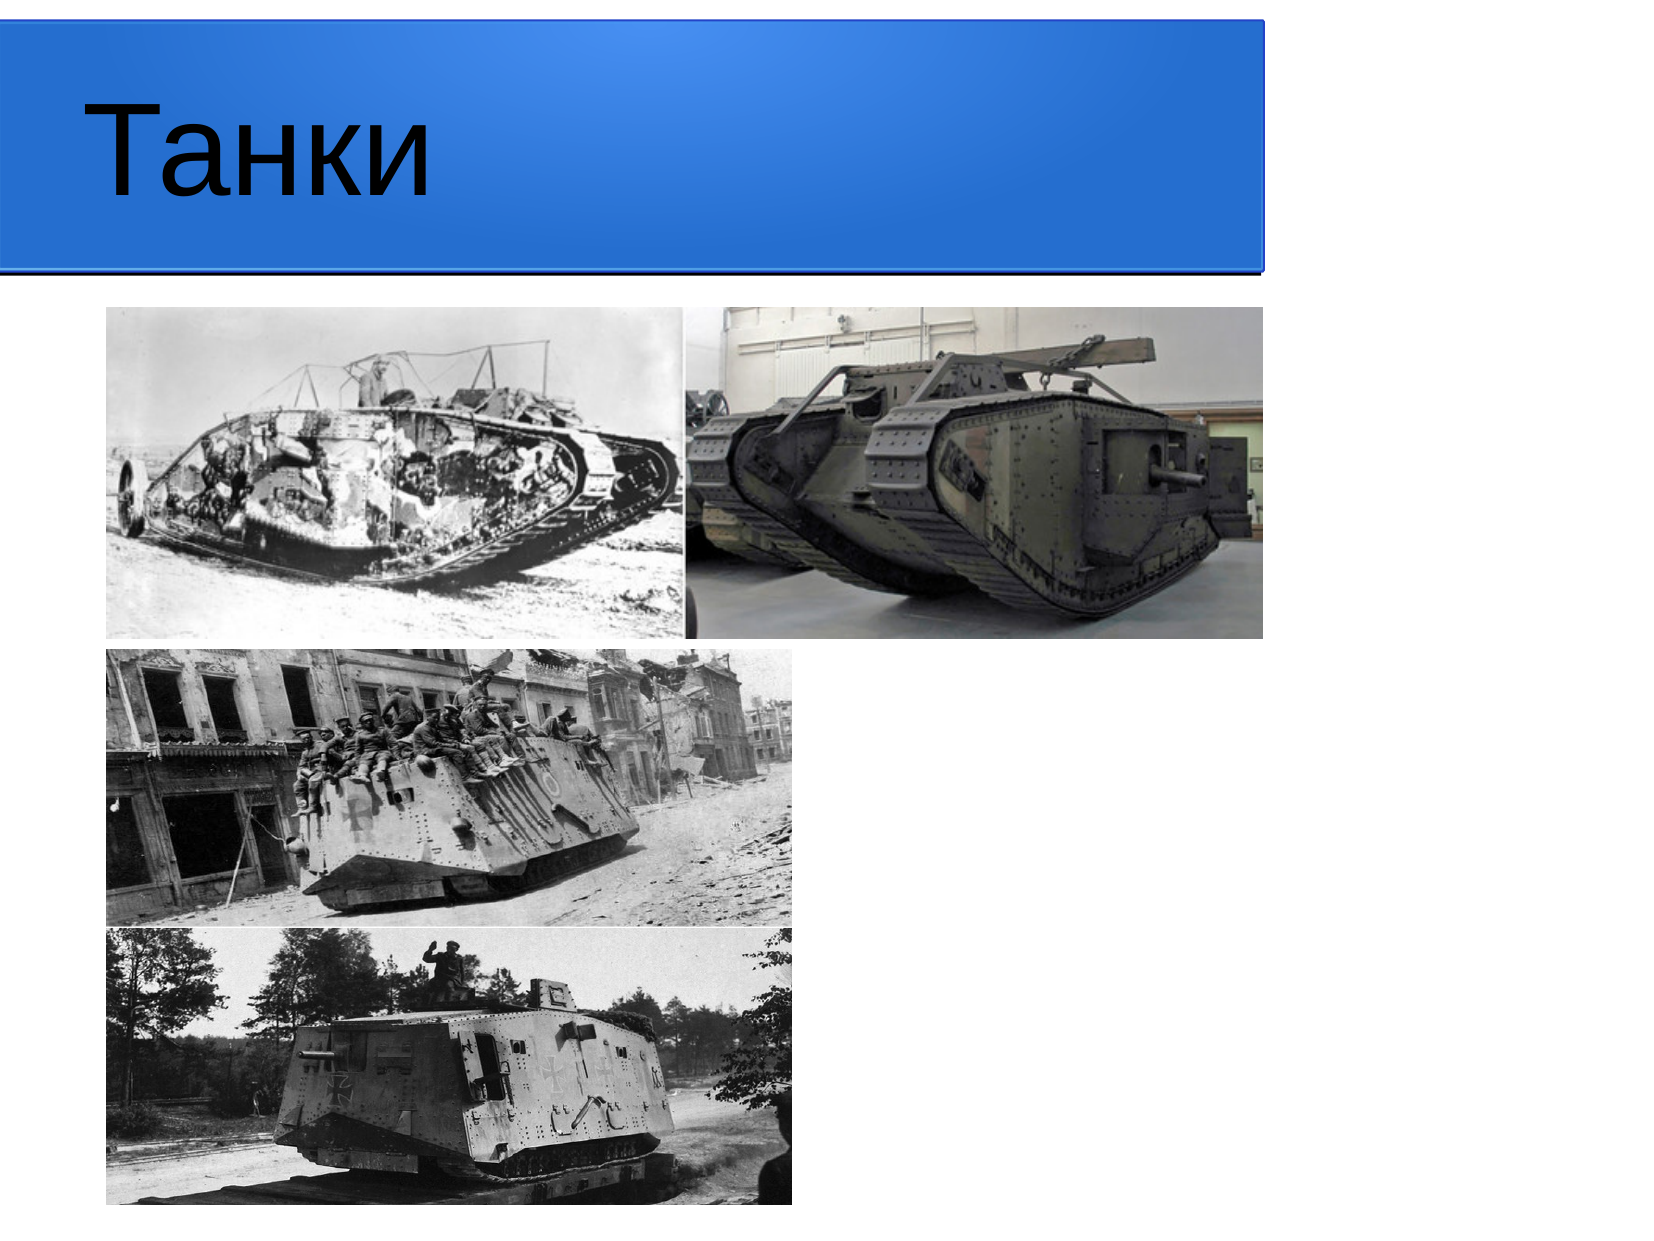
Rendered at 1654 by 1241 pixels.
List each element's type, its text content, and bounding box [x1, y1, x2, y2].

picture [106, 307, 1263, 639]
picture [106, 649, 792, 1205]
title Танки [82, 47, 1235, 252]
